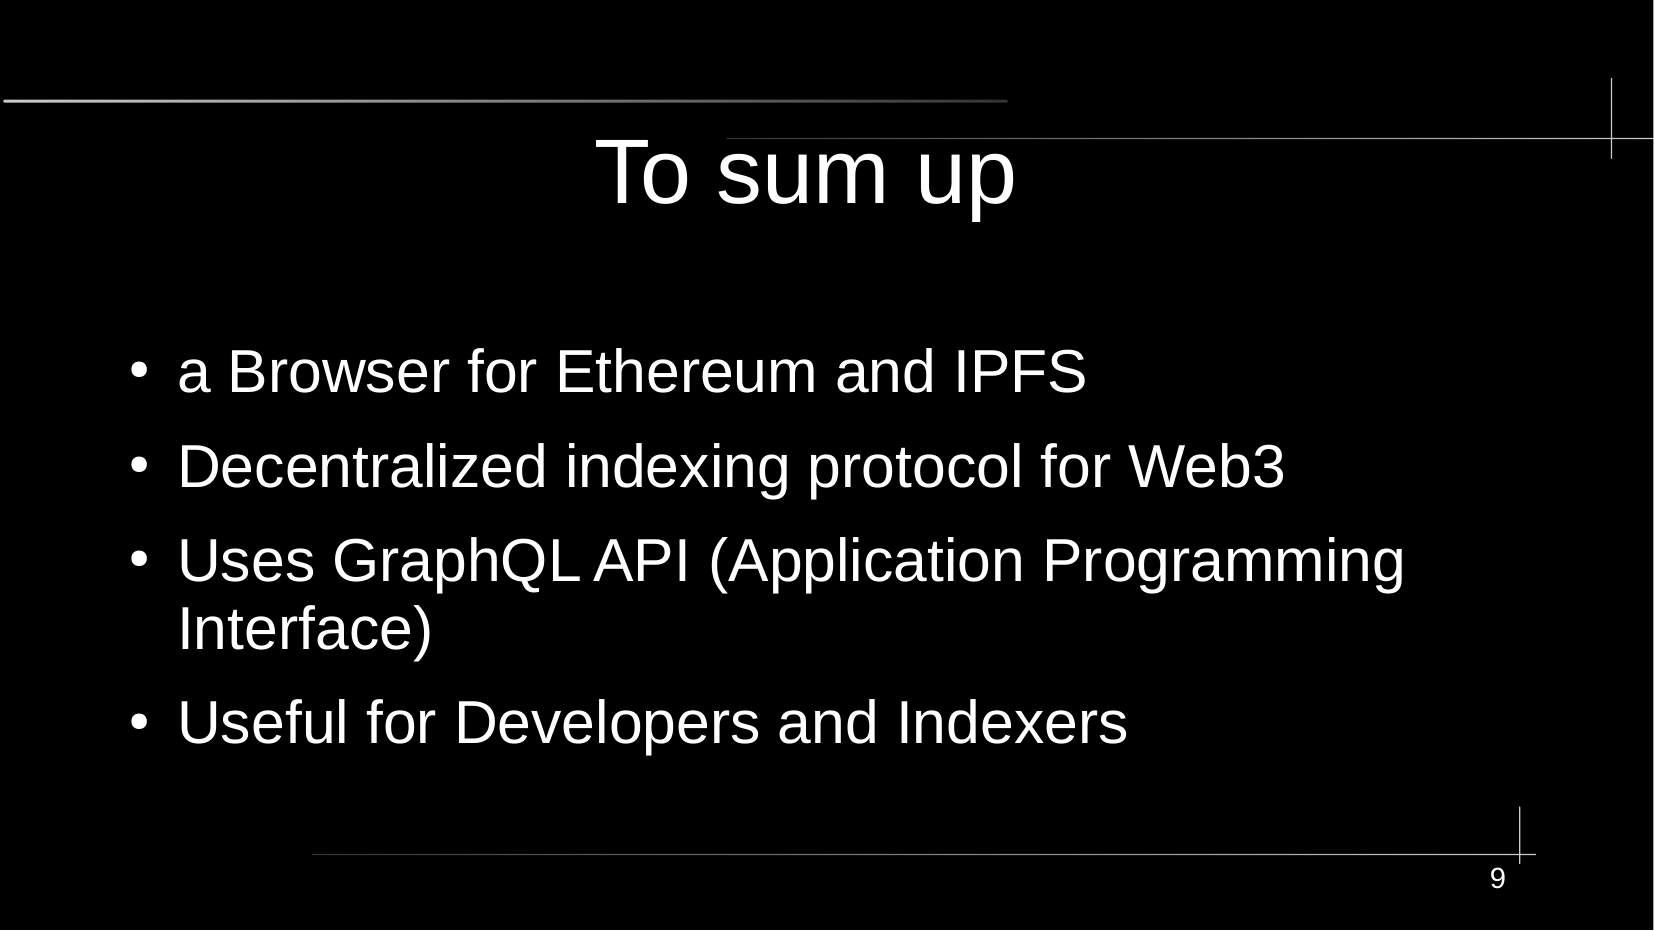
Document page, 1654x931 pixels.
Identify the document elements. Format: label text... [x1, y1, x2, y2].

list a Browser for Ethereum and IPFS Decentralized indexing protocol for Web3 Uses GraphQL API (Application Programming Interface) Useful for Developers and Indexers [112, 337, 1571, 758]
title To sum up [23, 118, 1589, 226]
